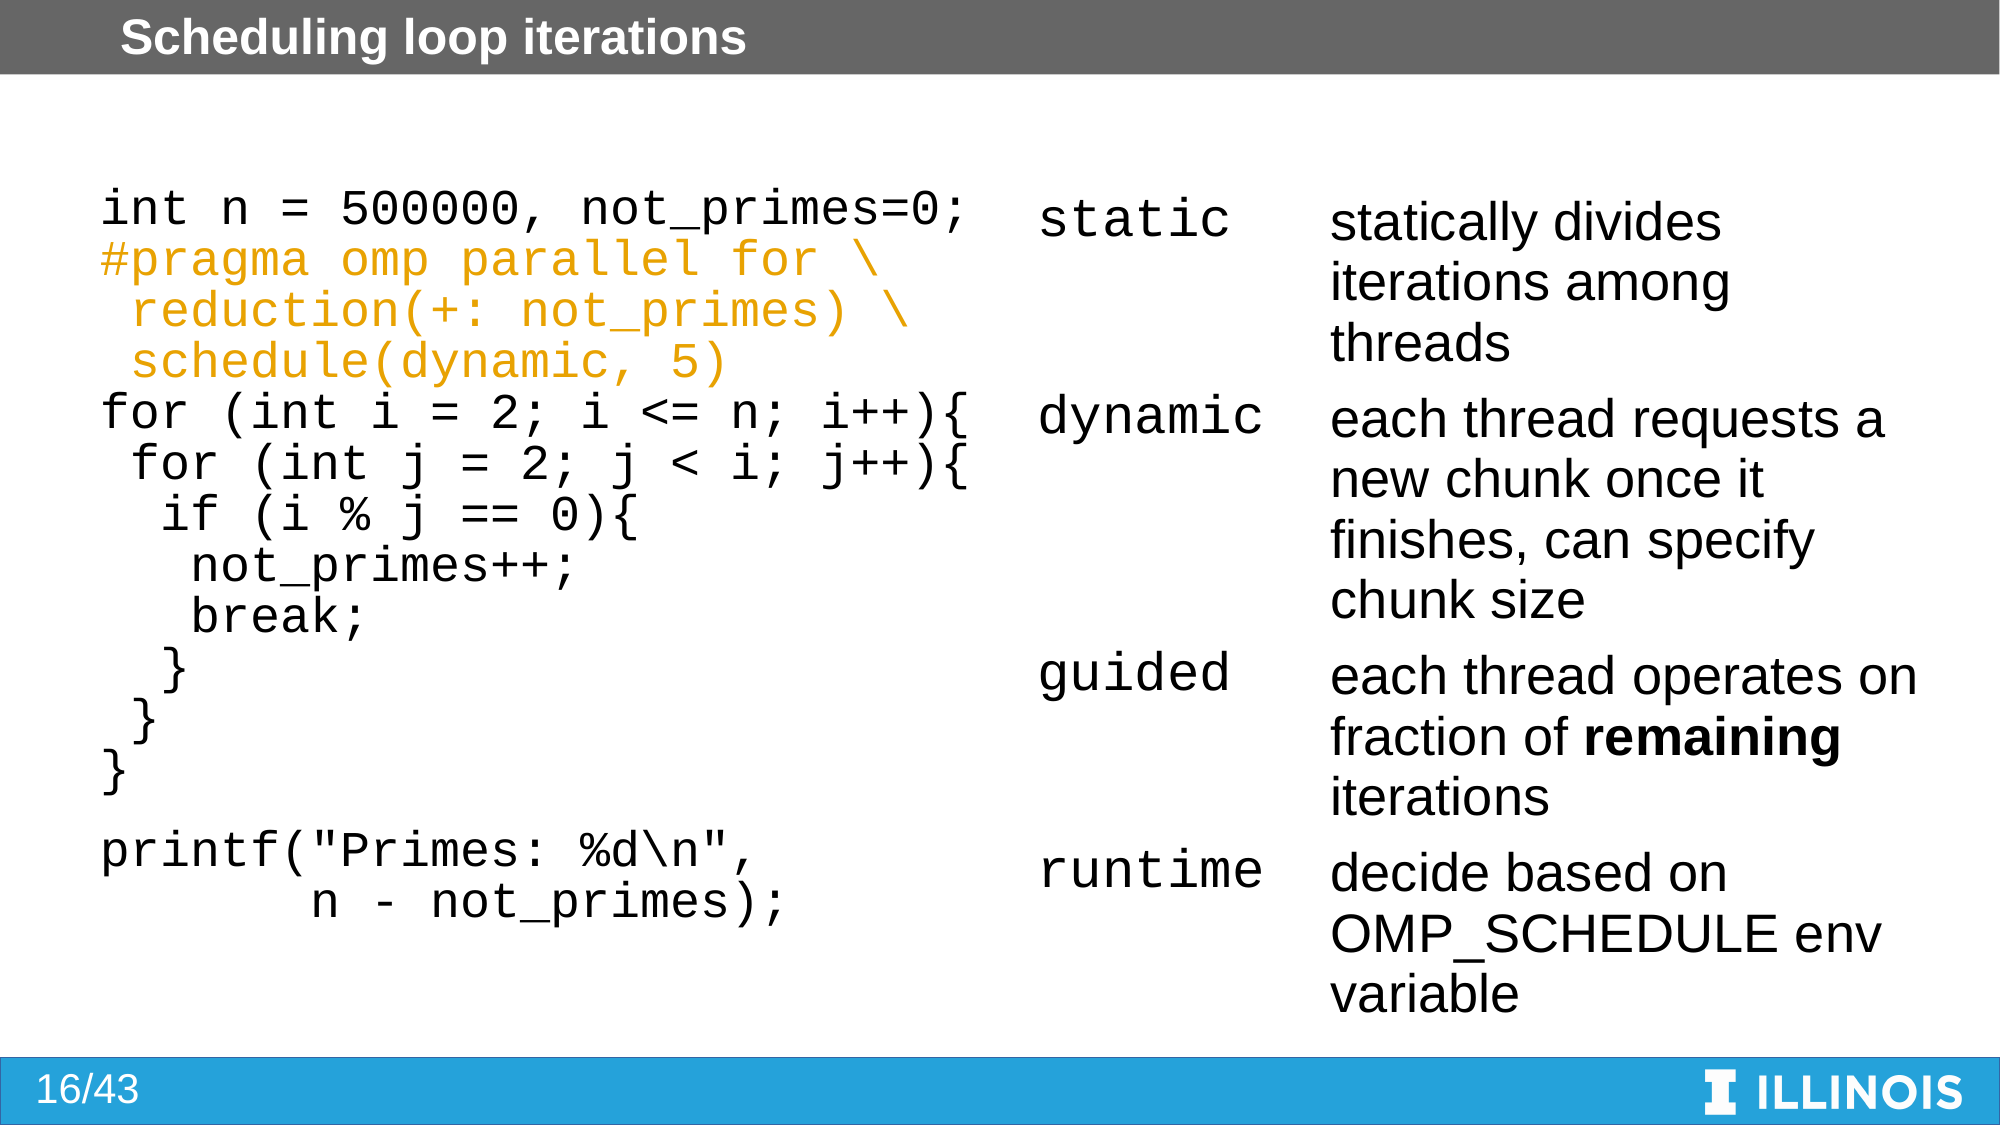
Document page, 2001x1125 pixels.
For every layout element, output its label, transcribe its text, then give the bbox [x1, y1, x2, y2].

table_cell each thread operates on fraction of remaining iterations [1316, 638, 1941, 835]
title Scheduling loop iterations [0, 0, 2000, 75]
table_cell each thread requests a new chunk once it finishes, can specify chunk size [1316, 380, 1941, 638]
list int n = 500000, not_primes=0; #pragma omp parallel for \ reduction(+: not_primes) \ schedule(dynamic, 5) for (int i = 2; i <= n; i++){ for (int j = 2; j < i; j++){ if (i % j == 0){ not_primes++; break; } } } printf("Primes: %d\n", n - not_primes); [99, 183, 979, 1022]
table_header statically divides iterations among threads [1316, 183, 1941, 380]
table_cell dynamic [1022, 380, 1316, 638]
picture [1705, 1069, 1962, 1115]
table_cell runtime [1022, 835, 1316, 1032]
table_header static [1022, 183, 1316, 380]
table_cell decide based on OMP_SCHEDULE env variable [1316, 835, 1941, 1032]
table_cell guided [1022, 638, 1316, 835]
